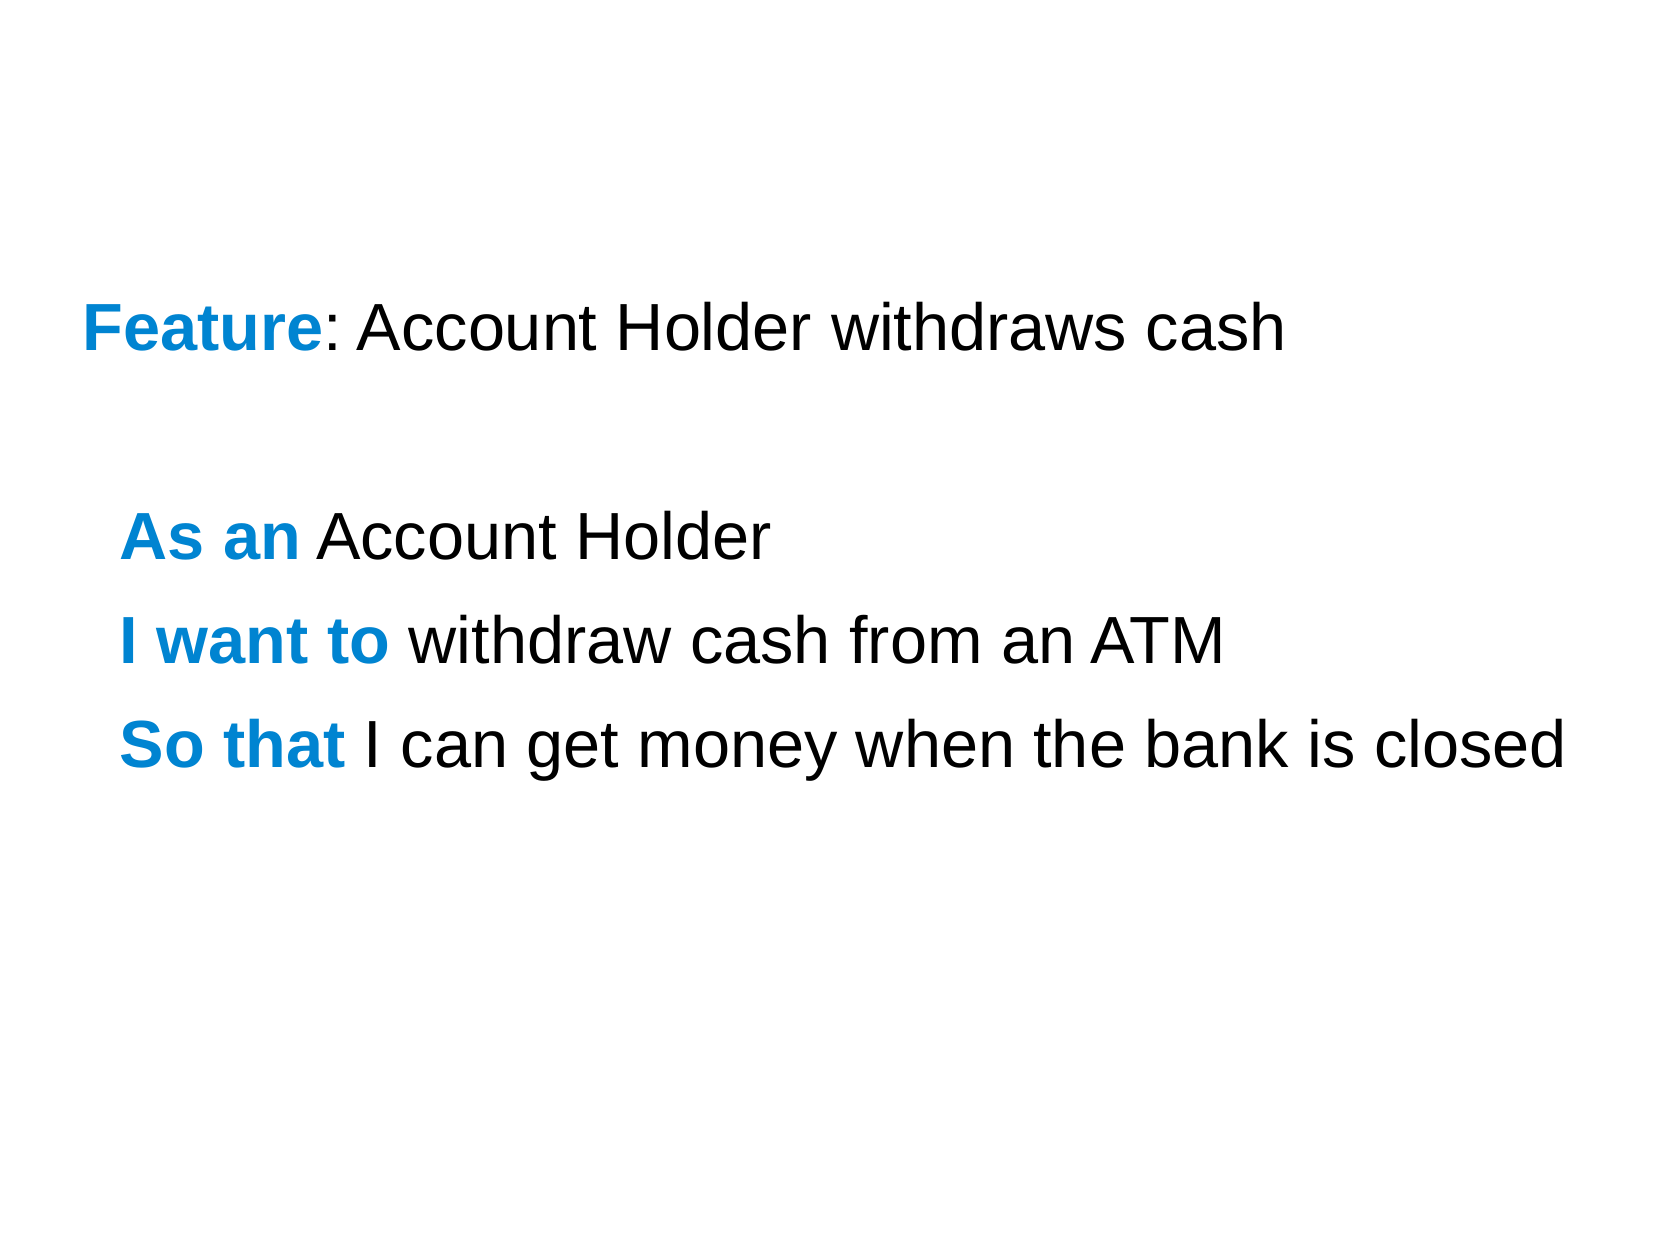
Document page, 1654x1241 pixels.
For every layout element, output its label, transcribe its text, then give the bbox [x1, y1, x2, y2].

list Feature: Account Holder withdraws cash As an Account Holder I want to withdraw cash from an ATM So that I can get money when the bank is closed [82, 290, 1571, 1109]
